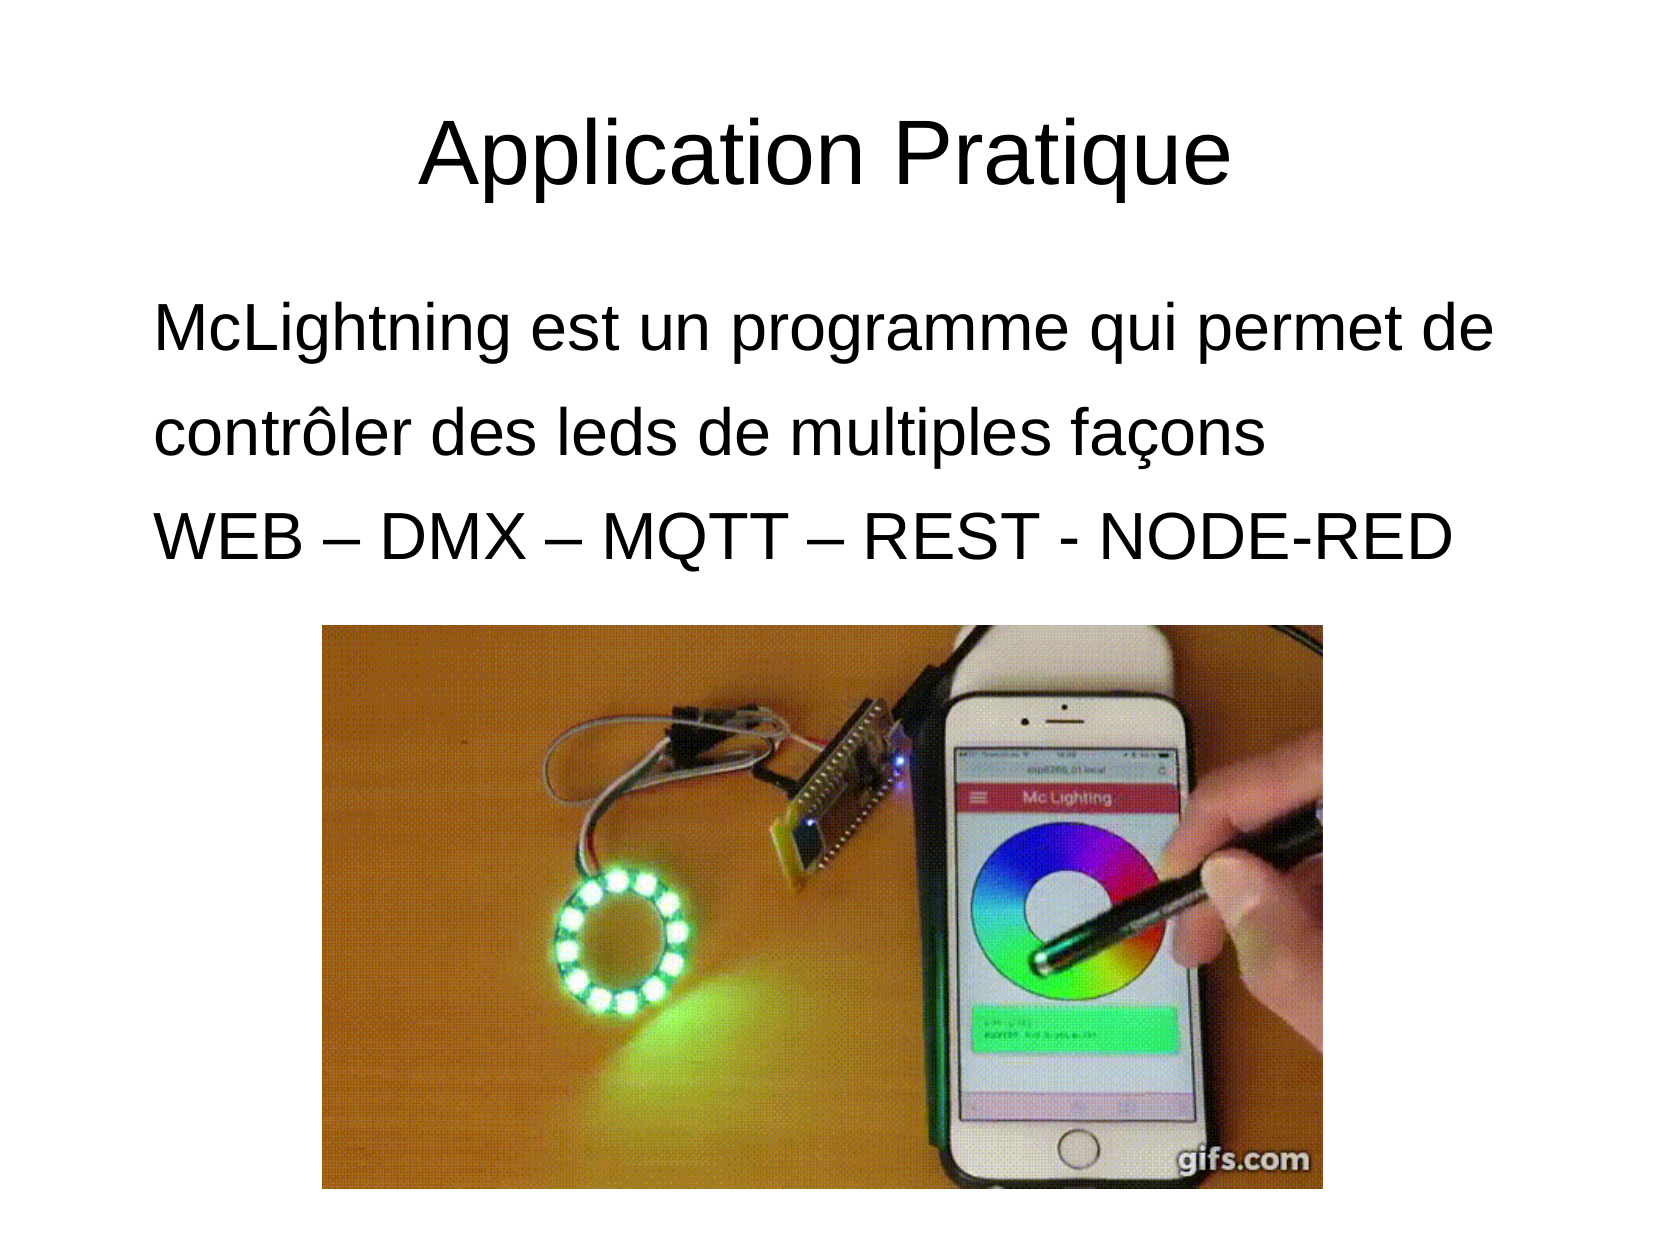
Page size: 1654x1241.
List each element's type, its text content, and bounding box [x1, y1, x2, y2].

list McLightning est un programme qui permet de contrôler des leds de multiples façons WEB – DMX – MQTT – REST - NODE-RED [82, 290, 1571, 1010]
title Application Pratique [82, 49, 1571, 257]
picture [322, 625, 1323, 1189]
